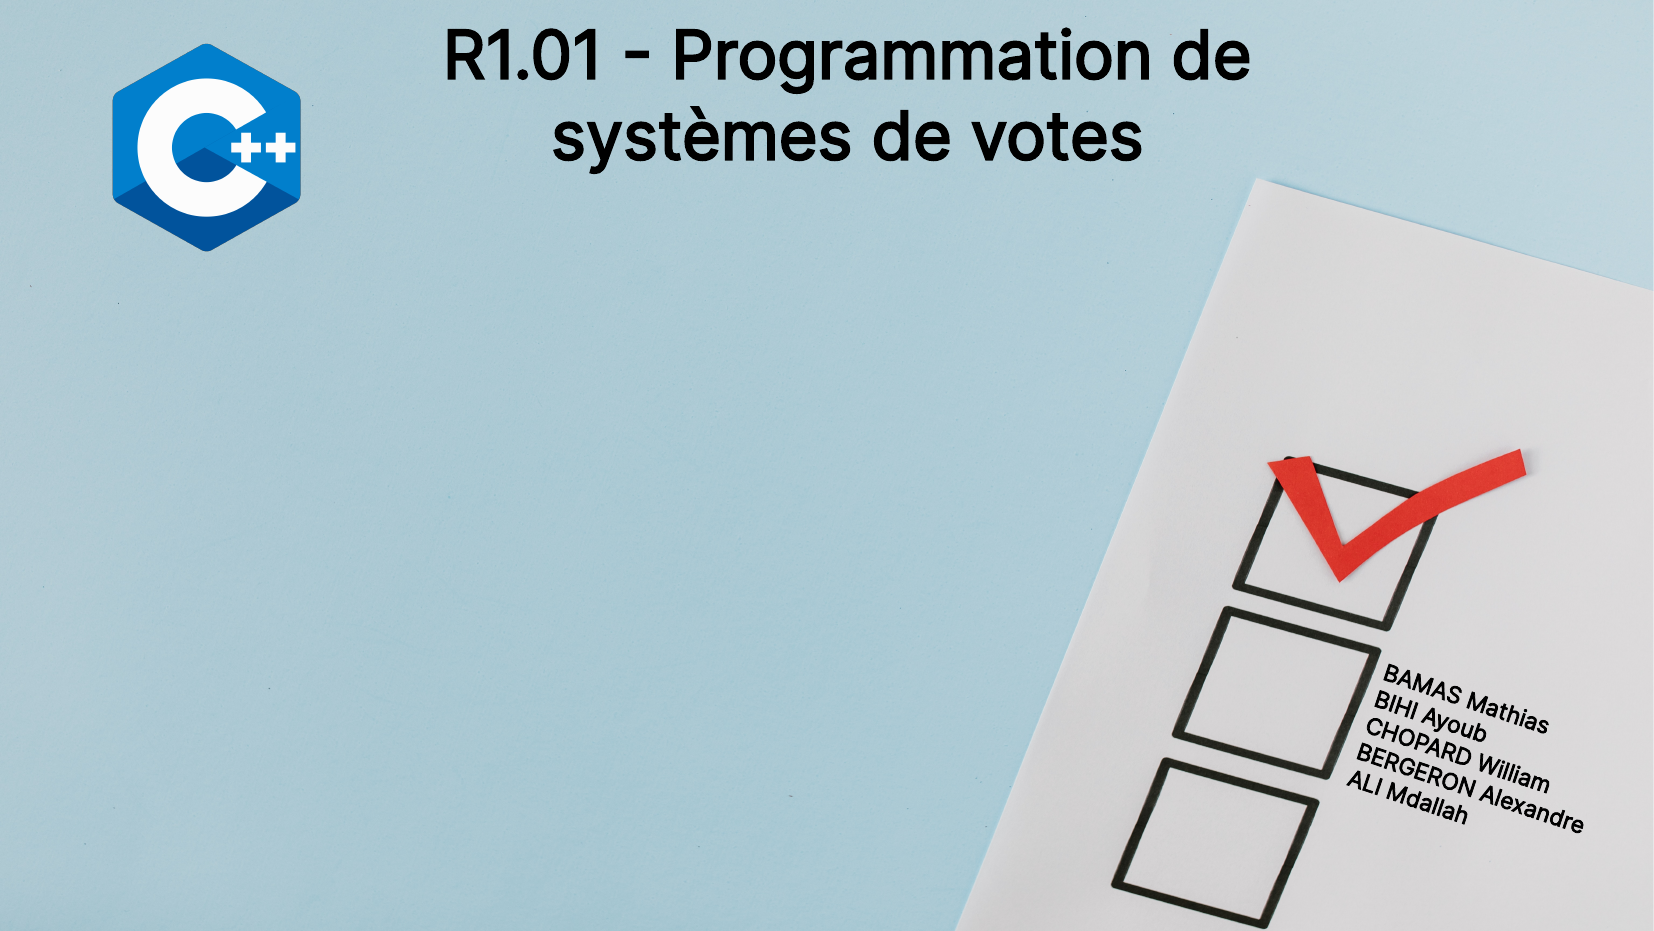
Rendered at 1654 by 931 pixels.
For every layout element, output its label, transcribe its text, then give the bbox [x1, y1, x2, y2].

picture [0, 0, 1654, 931]
title R1.01 - Programmation de systèmes de votes [395, 13, 1300, 176]
subtitle BAMAS Mathias BIHI Ayoub CHOPARD William BERGERON Alexandre ALI Mdallah [1269, 620, 1654, 904]
